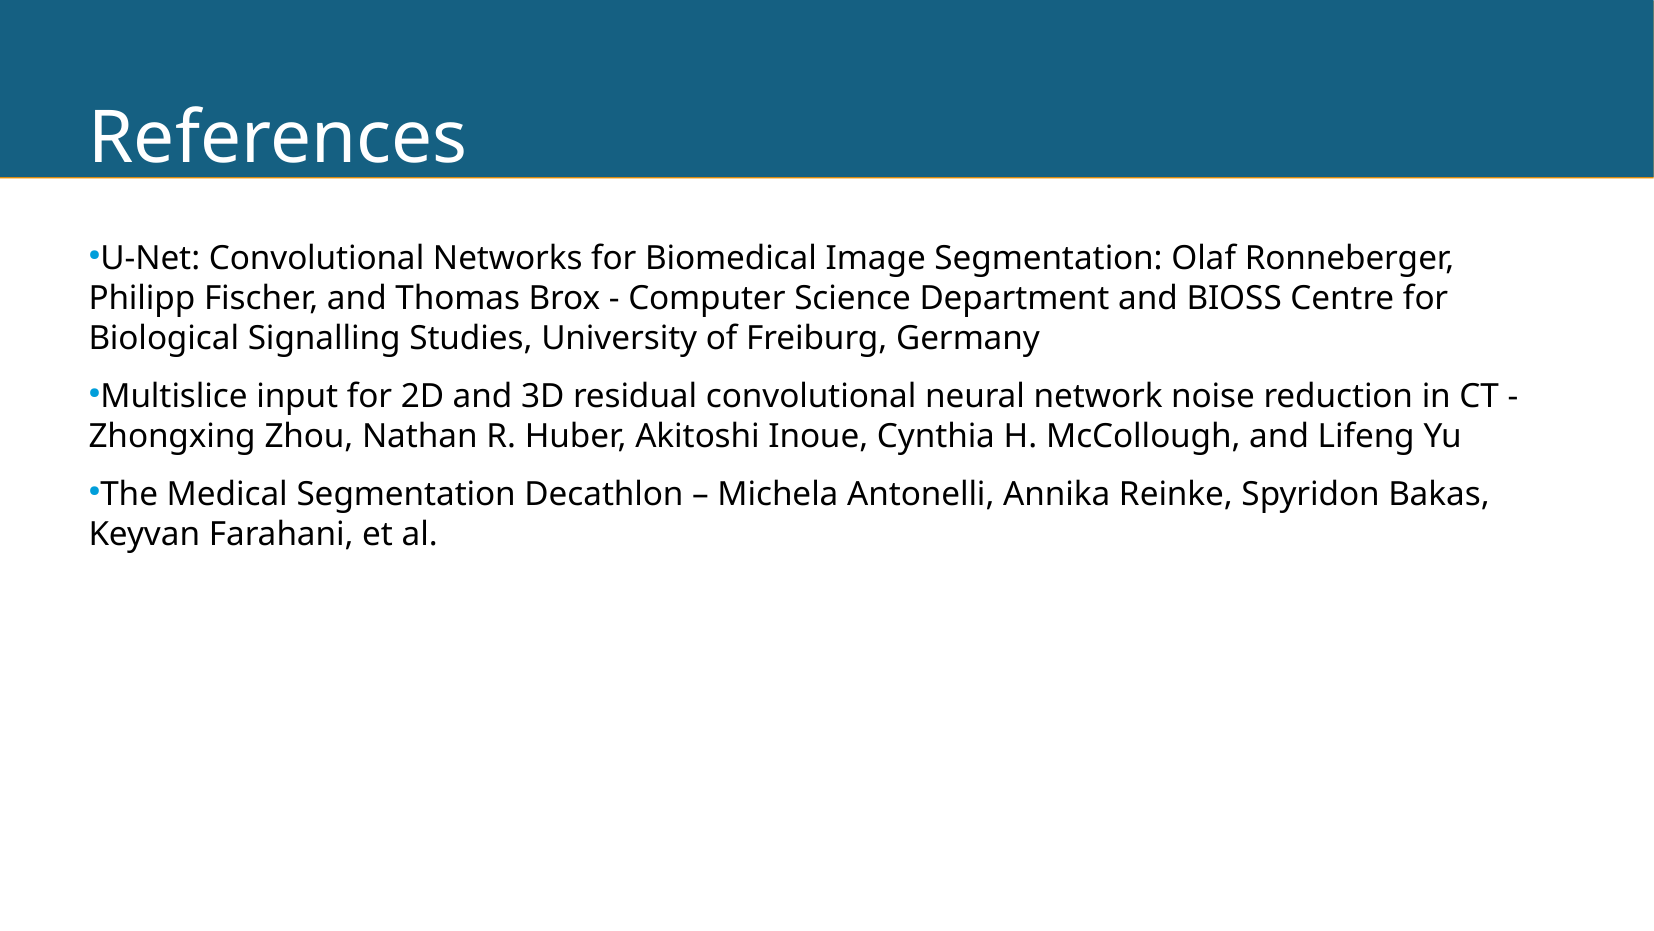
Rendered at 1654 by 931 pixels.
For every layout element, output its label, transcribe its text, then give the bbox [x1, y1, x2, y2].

title References [88, 14, 1565, 178]
list U-Net: Convolutional Networks for Biomedical Image Segmentation: Olaf Ronneberger, Philipp Fischer, and Thomas Brox - Computer Science Department and BIOSS Centre for Biological Signalling Studies, University of Freiburg, Germany Multislice input for 2D and 3D residual convolutional neural network noise reduction in CT - Zhongxing Zhou, Nathan R. Huber, Akitoshi Inoue, Cynthia H. McCollough, and Lifeng Yu The Medical Segmentation Decathlon – Michela Antonelli, Annika Reinke, Spyridon Bakas, Keyvan Farahani, et al. [88, 236, 1565, 813]
